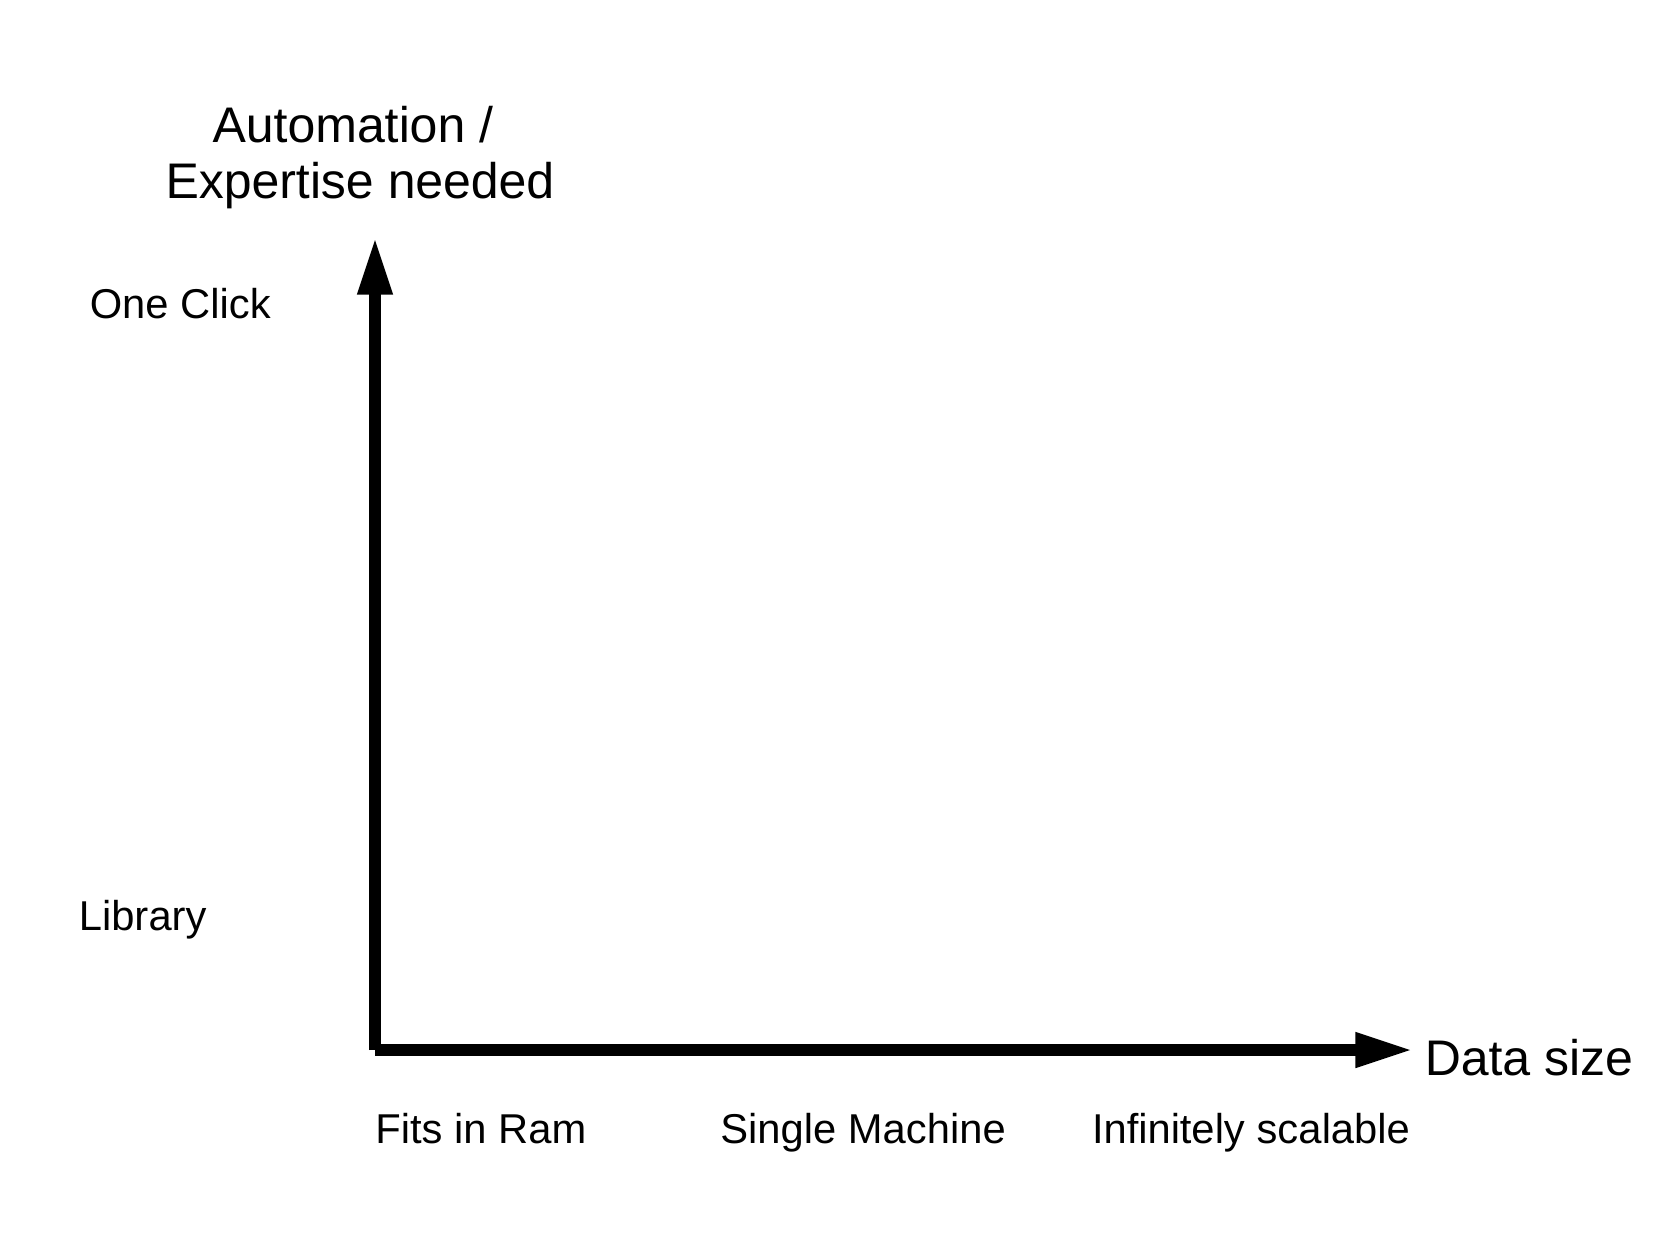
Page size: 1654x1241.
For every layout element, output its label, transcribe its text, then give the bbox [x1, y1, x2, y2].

text_box Infinitely scalable [1077, 1098, 1426, 1164]
text_box Fits in Ram [360, 1098, 705, 1161]
text_box Library [63, 885, 244, 947]
text_box One Click [75, 273, 286, 336]
text_box Single Machine [705, 1098, 1051, 1161]
text_box Data size [1410, 1023, 1653, 1095]
text_box Automation / Expertise needed [105, 90, 616, 226]
